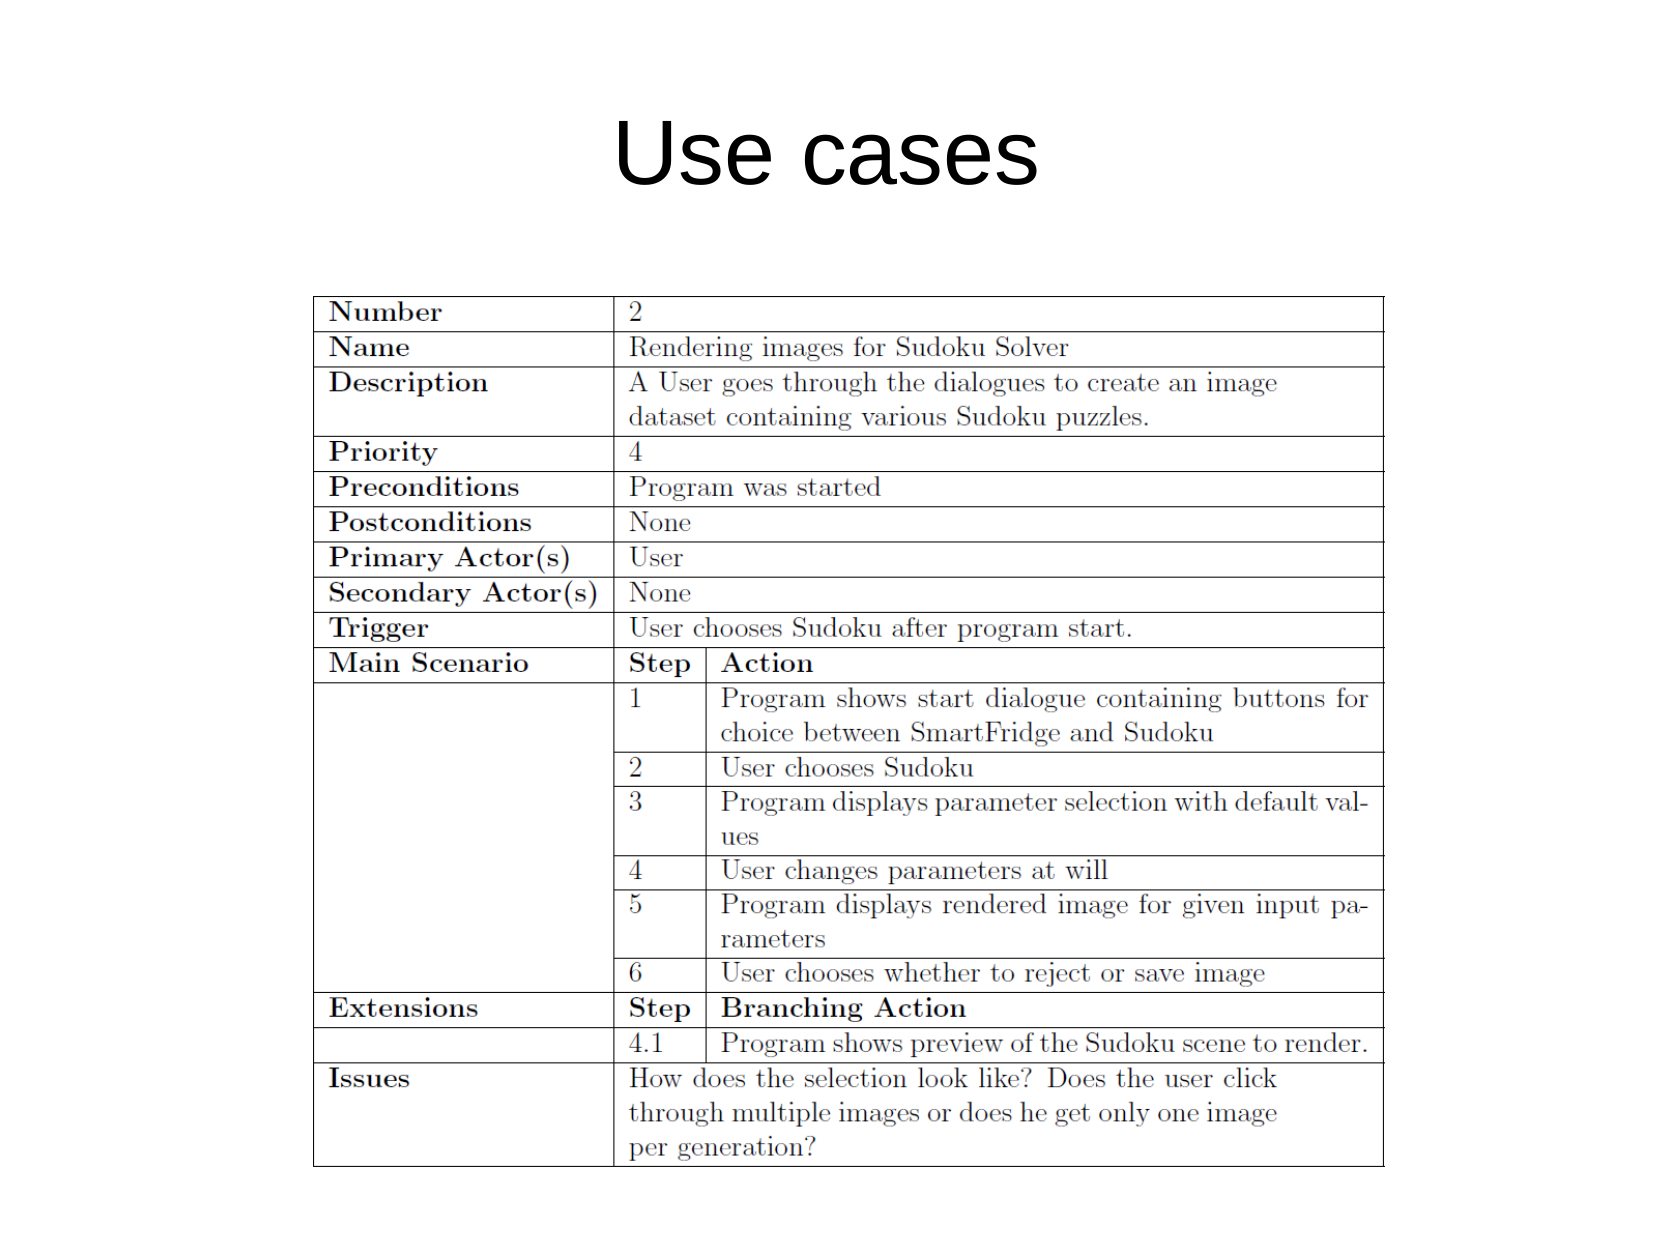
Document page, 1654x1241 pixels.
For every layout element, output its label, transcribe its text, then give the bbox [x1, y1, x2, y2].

title Use cases [82, 49, 1571, 257]
picture [312, 295, 1385, 1168]
